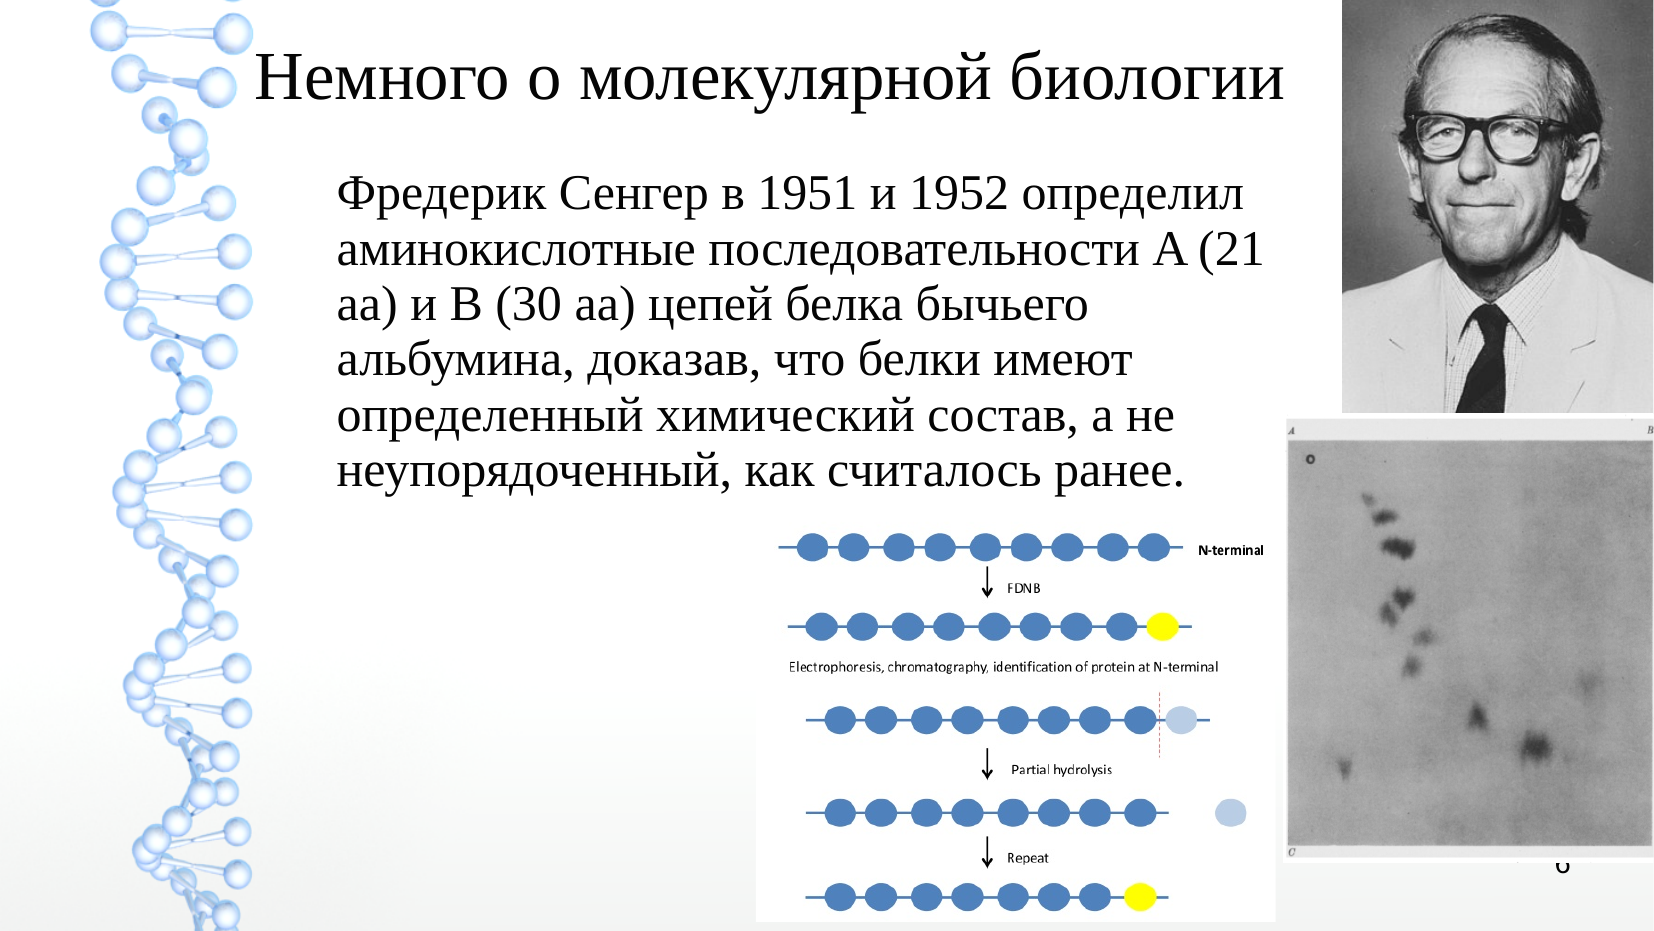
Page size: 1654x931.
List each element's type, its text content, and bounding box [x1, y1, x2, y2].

list Фредерик Сенгер в 1951 и 1952 определил аминокислотные последовательности A (21 аа) и B (30 аа) цепей белка бычьего альбумина, доказав, что белки имеют определенный химический состав, а не неупорядоченный, как считалось ранее. [265, 165, 1288, 764]
picture [0, 0, 1654, 931]
title Немного о молекулярной биологии [106, 0, 1342, 154]
